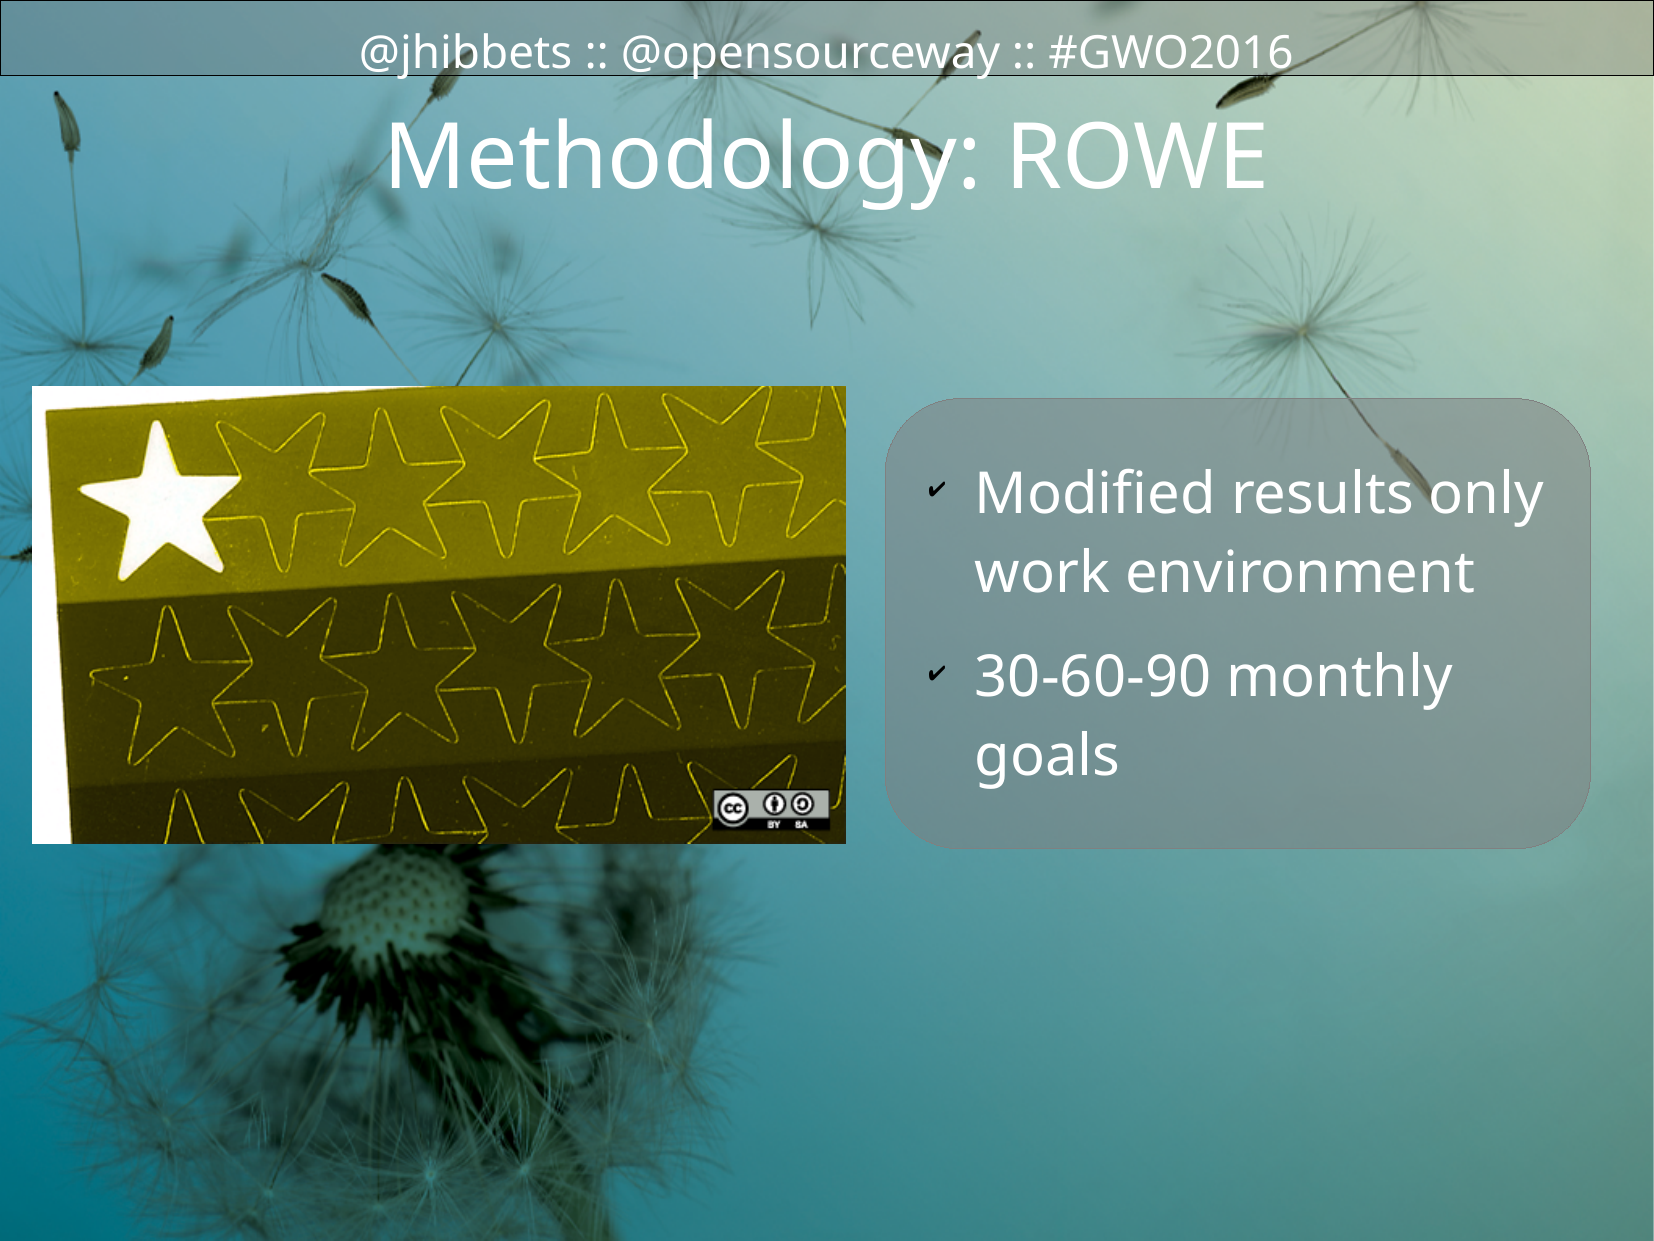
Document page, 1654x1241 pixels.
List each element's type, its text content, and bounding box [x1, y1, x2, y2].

picture [0, 76, 1654, 1241]
list Modified results only work environment 30-60-90 monthly goals [913, 451, 1551, 855]
text_box [885, 398, 1591, 840]
title Methodology: ROWE [82, 49, 1571, 257]
